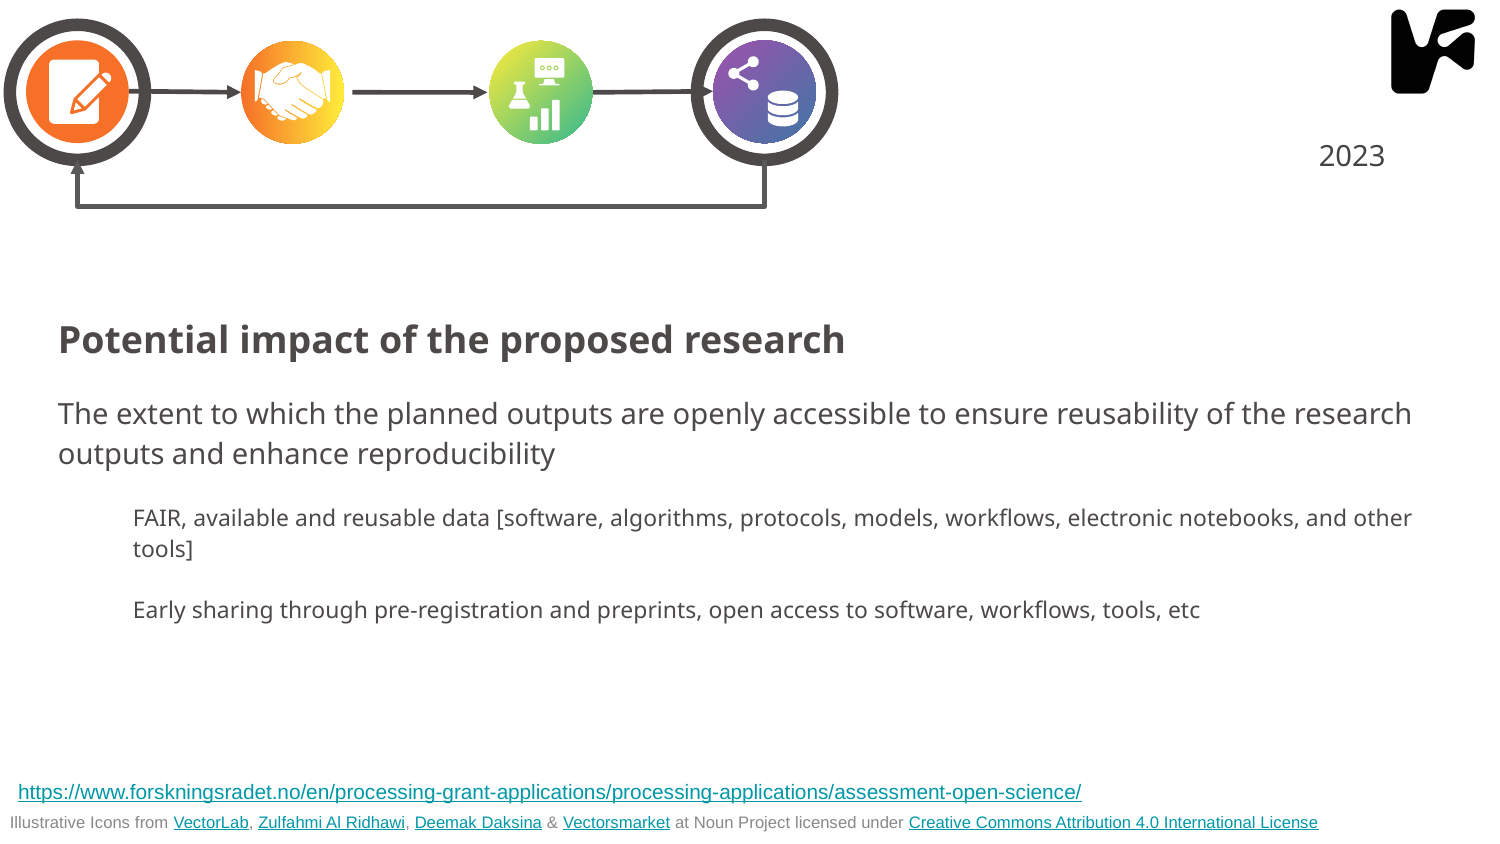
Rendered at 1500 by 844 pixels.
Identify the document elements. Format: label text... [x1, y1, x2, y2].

picture [1338, 0, 1500, 147]
text_box [713, 40, 816, 144]
text_box [26, 40, 129, 144]
text_box [489, 40, 593, 144]
text_box Potential impact of the proposed research The extent to which the planned outputs are openly accessible to ensure reusability of the research outputs and enhance reproducibility FAIR, available and reusable data [software, algorithms, protocols, models, workflows, electronic notebooks, and other tools] Early sharing through pre-registration and preprints, open access to software, workflows, tools, etc [42, 294, 1458, 763]
text_box 2023 [1307, 131, 1498, 175]
text_box Potential impact of the proposed research The extent to which the planned outputs are openly accessible to ensure reusability of the research outputs and enhance reproducibility FAIR, available and reusable data [software, algorithms, protocols, models, workflows, electronic notebooks, and other tools] Early sharing through pre-registration and preprints, open access to software, workflows, tools, etc [42, 819, 1458, 844]
text_box [241, 40, 344, 144]
text_box https://www.forskningsradet.no/en/processing-grant-applications/processing-applications/assessment-open-science/ [3, 763, 1480, 819]
